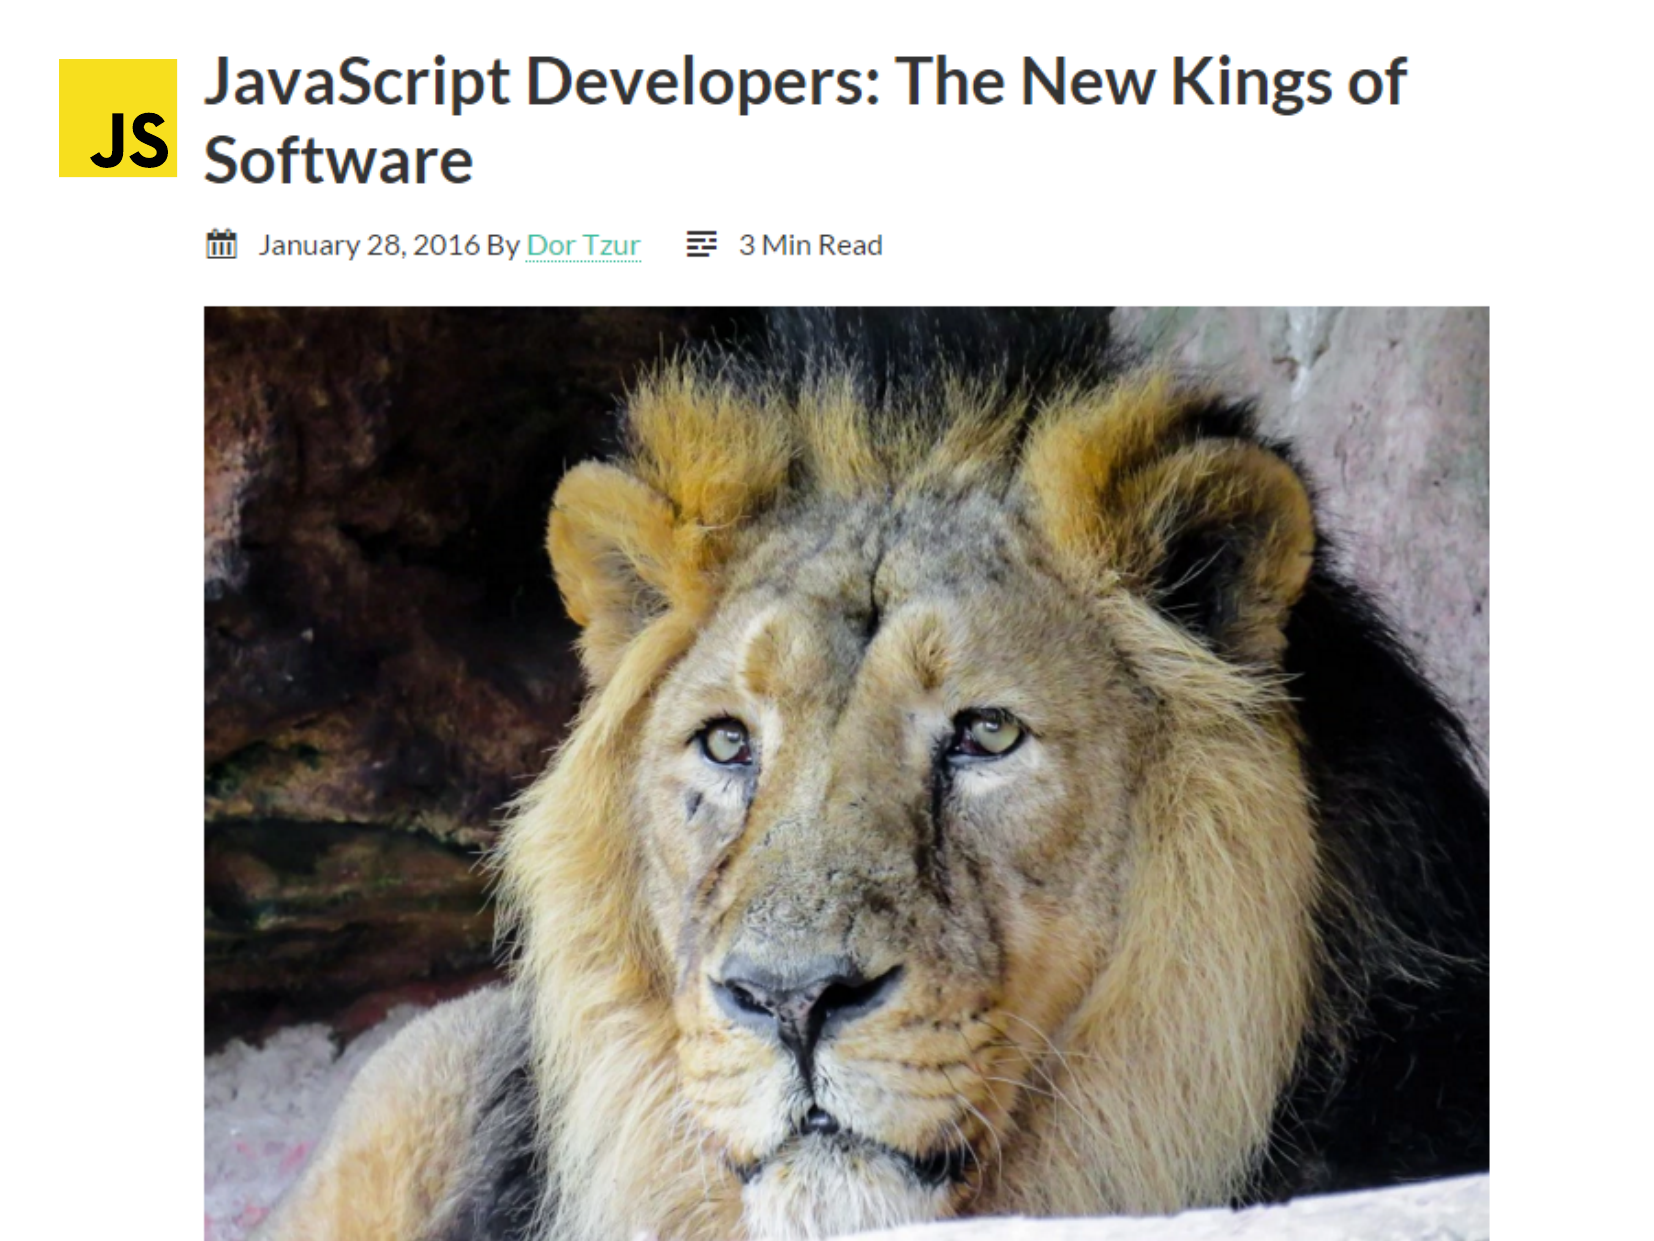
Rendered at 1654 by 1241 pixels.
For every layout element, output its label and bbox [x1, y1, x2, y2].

picture [188, 35, 1512, 1241]
